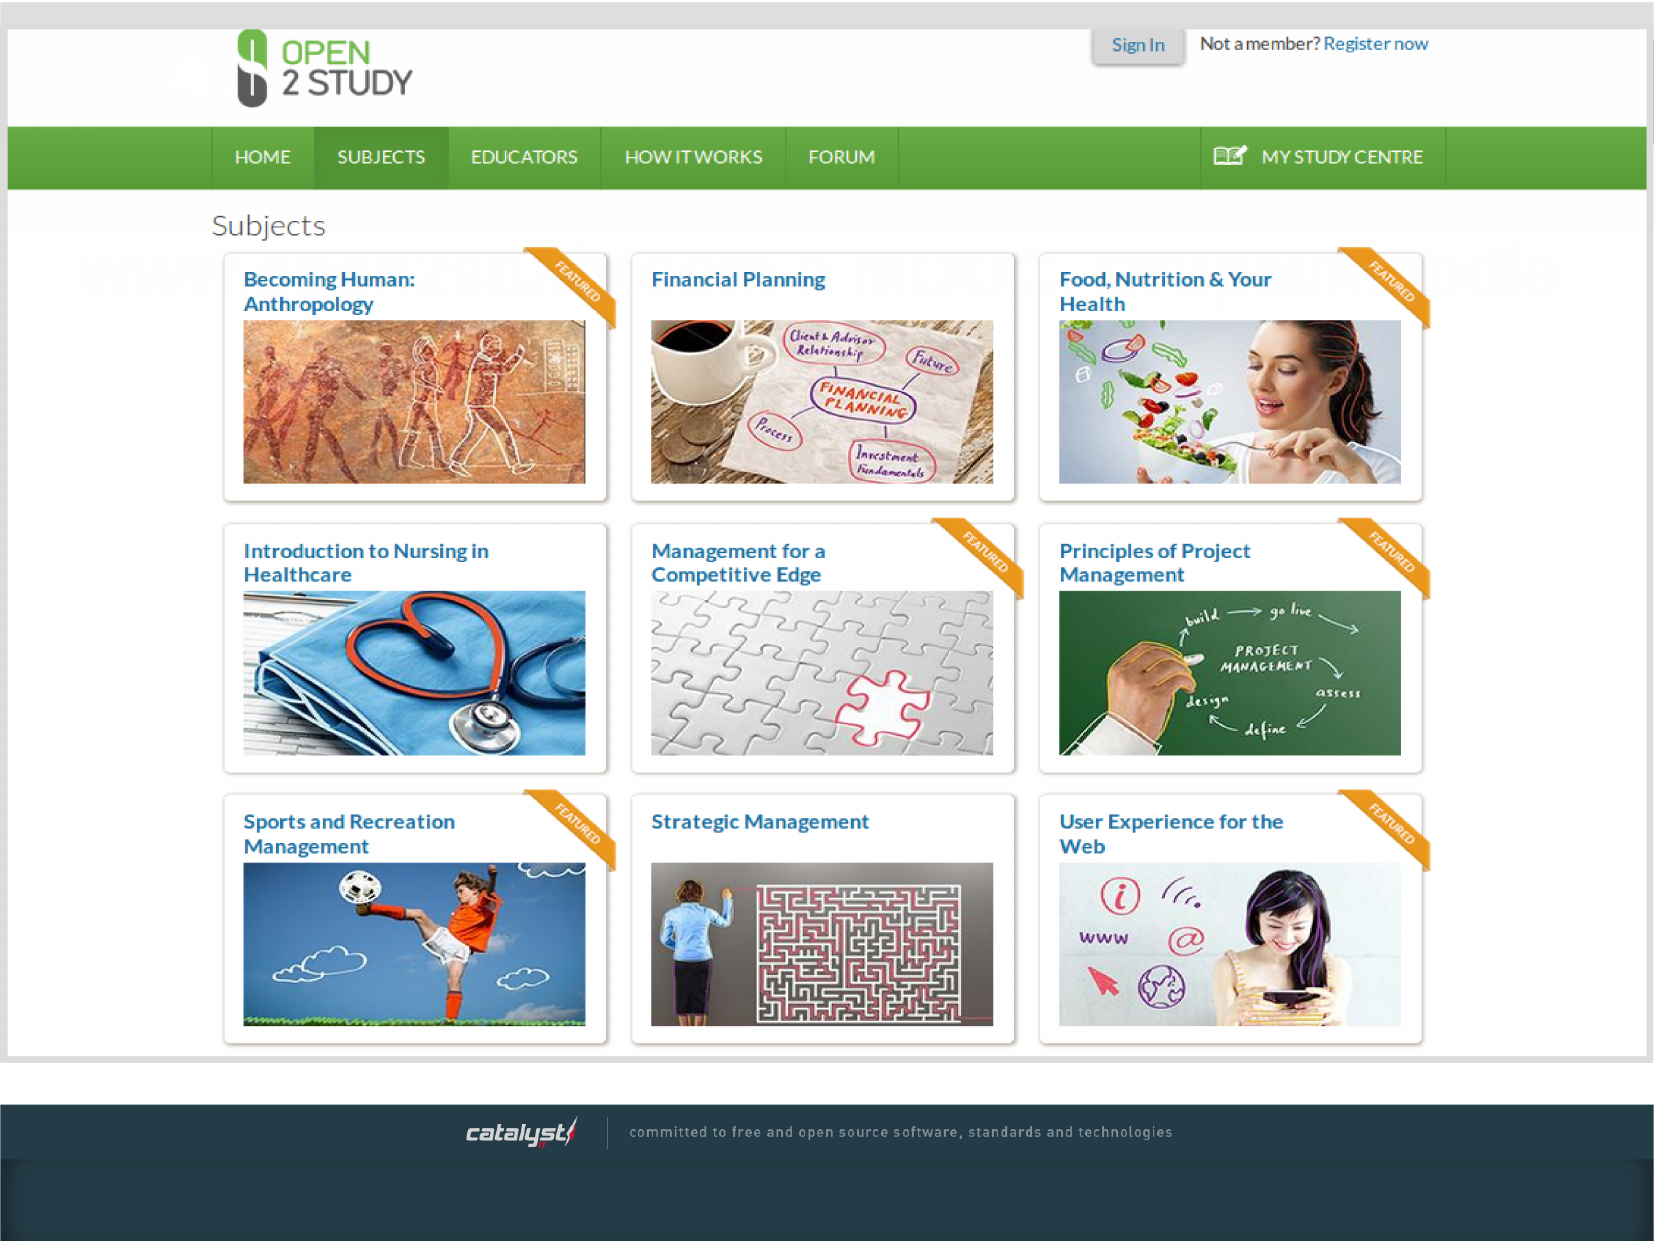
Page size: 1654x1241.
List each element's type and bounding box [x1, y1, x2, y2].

picture [0, 2, 1654, 1241]
list [76, 1063, 1565, 1188]
